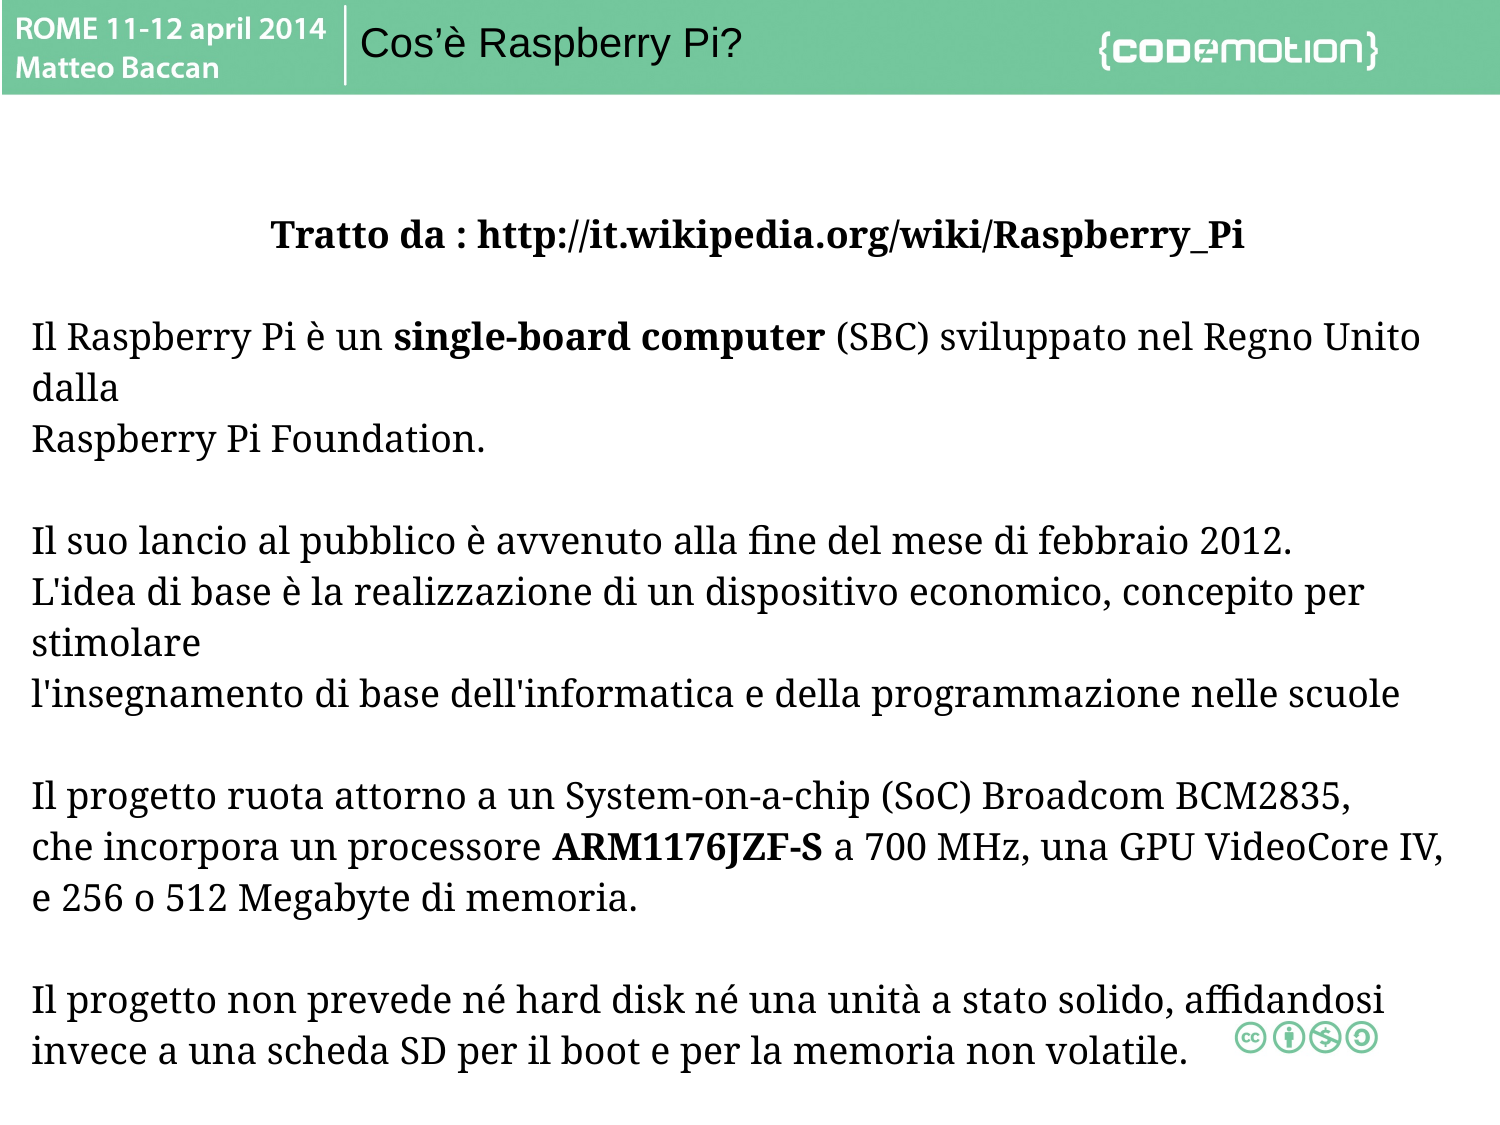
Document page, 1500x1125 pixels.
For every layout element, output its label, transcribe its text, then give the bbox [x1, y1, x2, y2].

picture [352, 1046, 361, 1062]
text_box Tratto da : http://it.wikipedia.org/wiki/Raspberry_Pi Il Raspberry Pi è un single-board computer (SBC) sviluppato nel Regno Unito dalla Raspberry Pi Foundation. Il suo lancio al pubblico è avvenuto alla fine del mese di febbraio 2012. L'idea di base è la realizzazione di un dispositivo economico, concepito per stimolare l'insegnamento di base dell'informatica e della programmazione nelle scuole Il progetto ruota attorno a un System-on-a-chip (SoC) Broadcom BCM2835, che incorpora un processore ARM1176JZF-S a 700 MHz, una GPU VideoCore IV, e 256 o 512 Megabyte di memoria. Il progetto non prevede né hard disk né una unità a stato solido, affidandosi invece a una scheda SD per il boot e per la memoria non volatile. La scheda è stata progettata per ospitare sistemi operativi basati su un kernel Linux o RISC OS. [16, 200, 1500, 1043]
list Cos’è Raspberry Pi? [345, 11, 1371, 87]
picture [2, 0, 1500, 1125]
picture [568, 1046, 577, 1062]
picture [429, 1043, 441, 1062]
